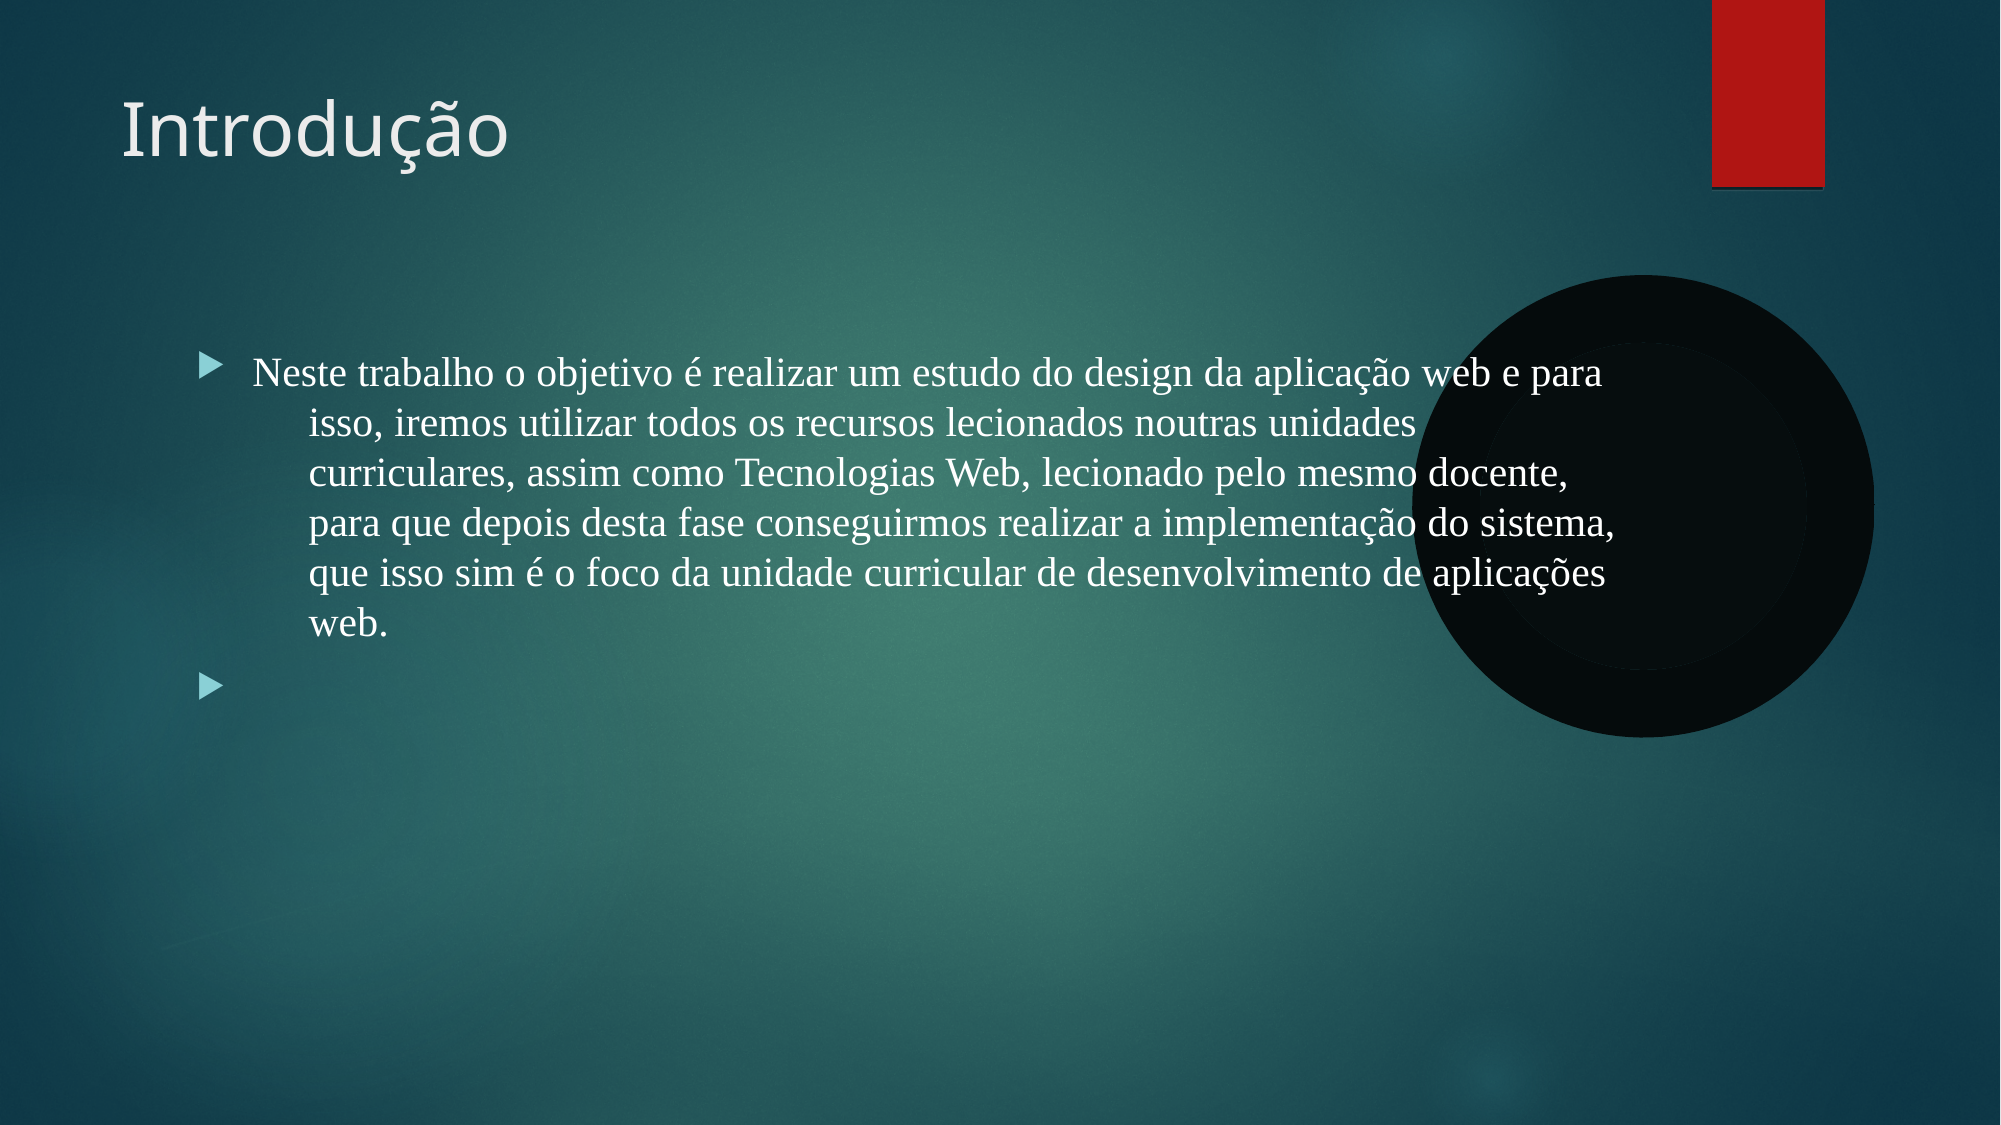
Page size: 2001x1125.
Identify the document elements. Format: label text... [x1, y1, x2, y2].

title Introdução [106, 74, 1649, 305]
list Neste trabalho o objetivo é realizar um estudo do design da aplicação web e para isso, iremos utilizar todos os recursos lecionados noutras unidades curriculares, assim como Tecnologias Web, lecionado pelo mesmo docente, para que depois desta fase conseguirmos realizar a implementação do sistema, que isso sim é o foco da unidade curricular de desenvolvimento de aplicações web. [181, 336, 1649, 1026]
